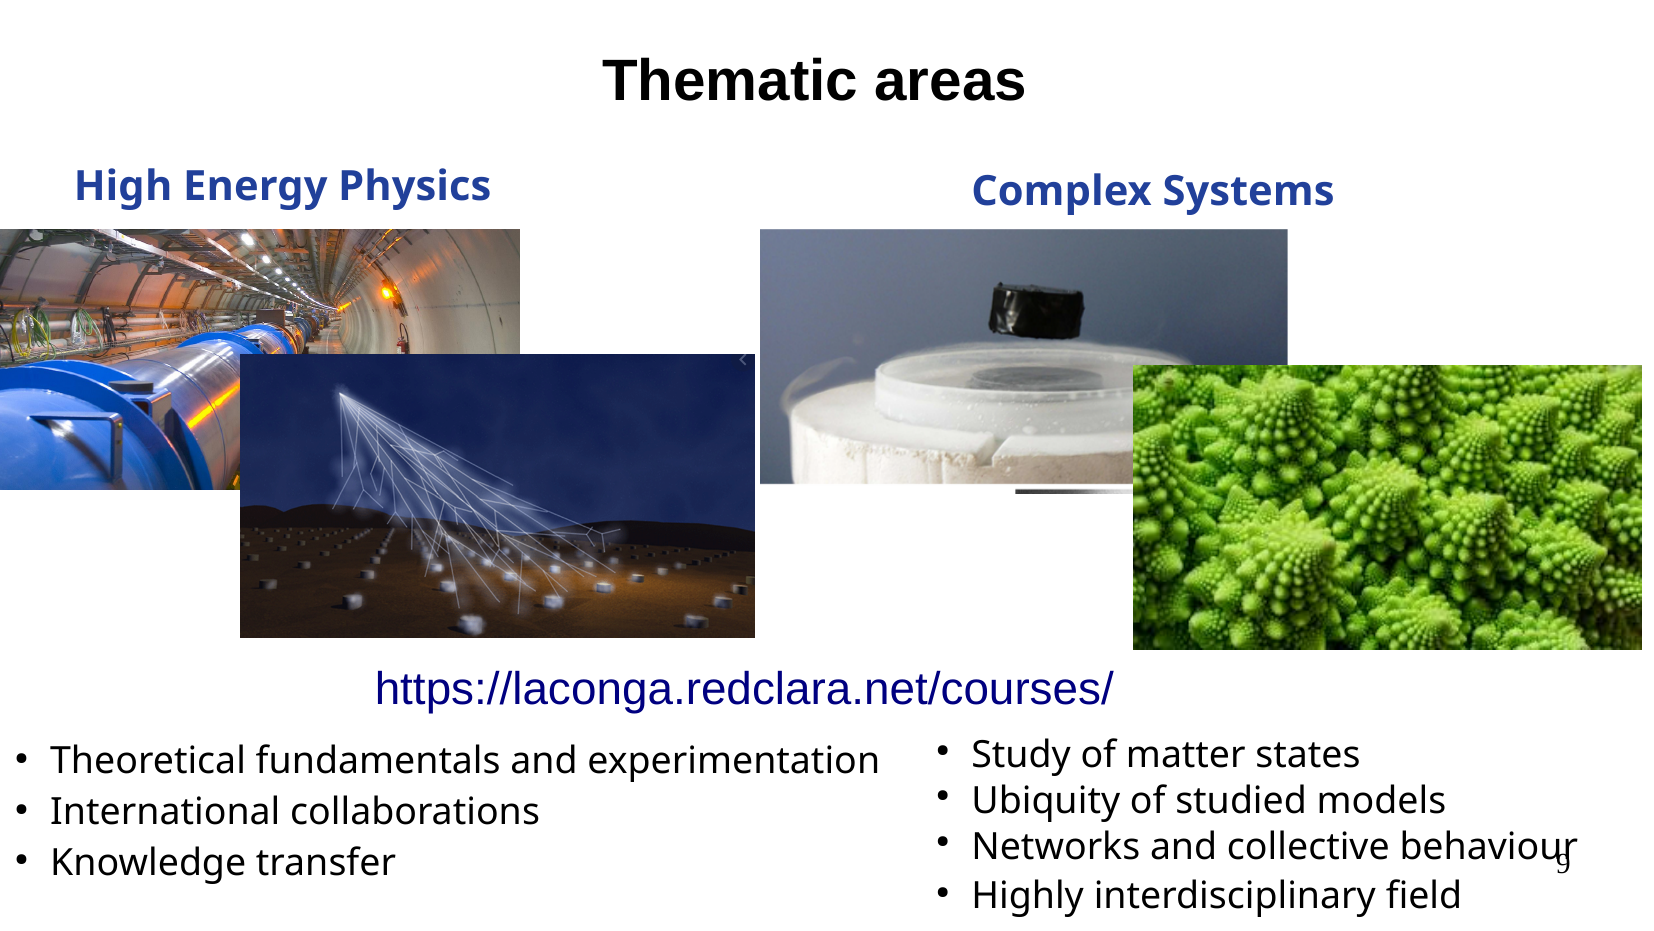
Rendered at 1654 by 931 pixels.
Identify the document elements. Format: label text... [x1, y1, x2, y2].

text_box Thematic areas [0, 40, 1630, 142]
text_box High Energy Physics [59, 148, 579, 213]
text_box Theoretical fundamentals and experimentation International collaborations Knowledge transfer [0, 726, 922, 916]
text_box Study of matter states Ubiquity of studied models Networks and collective behaviour Highly interdisciplinary field [921, 723, 1642, 913]
text_box https://laconga.redclara.net/courses/ [360, 655, 1371, 773]
text_box Complex Systems [956, 153, 1477, 219]
picture [0, 229, 755, 638]
picture [760, 218, 1642, 650]
